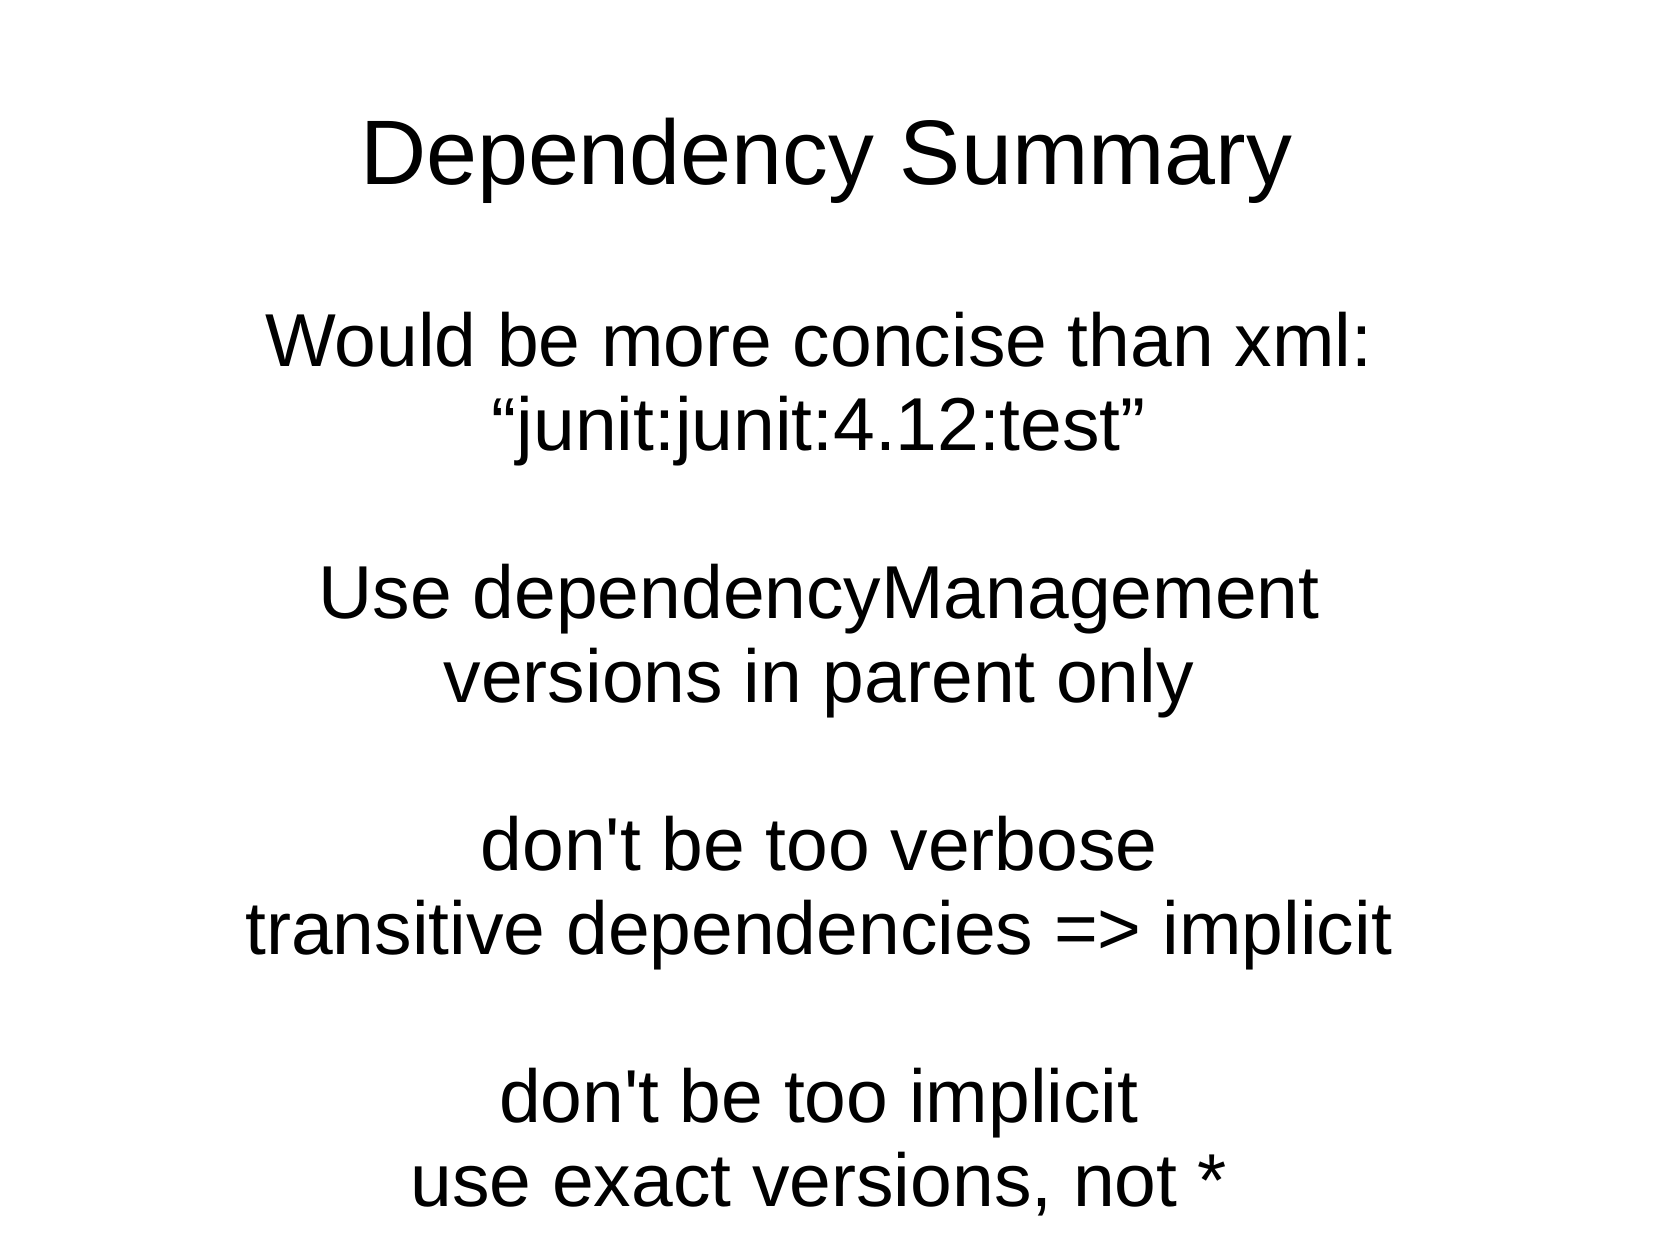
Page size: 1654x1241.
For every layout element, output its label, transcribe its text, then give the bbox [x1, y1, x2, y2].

title Would be more concise than xml: “junit:junit:4.12:test” Use dependencyManagement versions in parent only don't be too verbose transitive dependencies => implicit don't be too implicit use exact versions, not * [75, 285, 1564, 1236]
title Dependency Summary [82, 49, 1571, 257]
